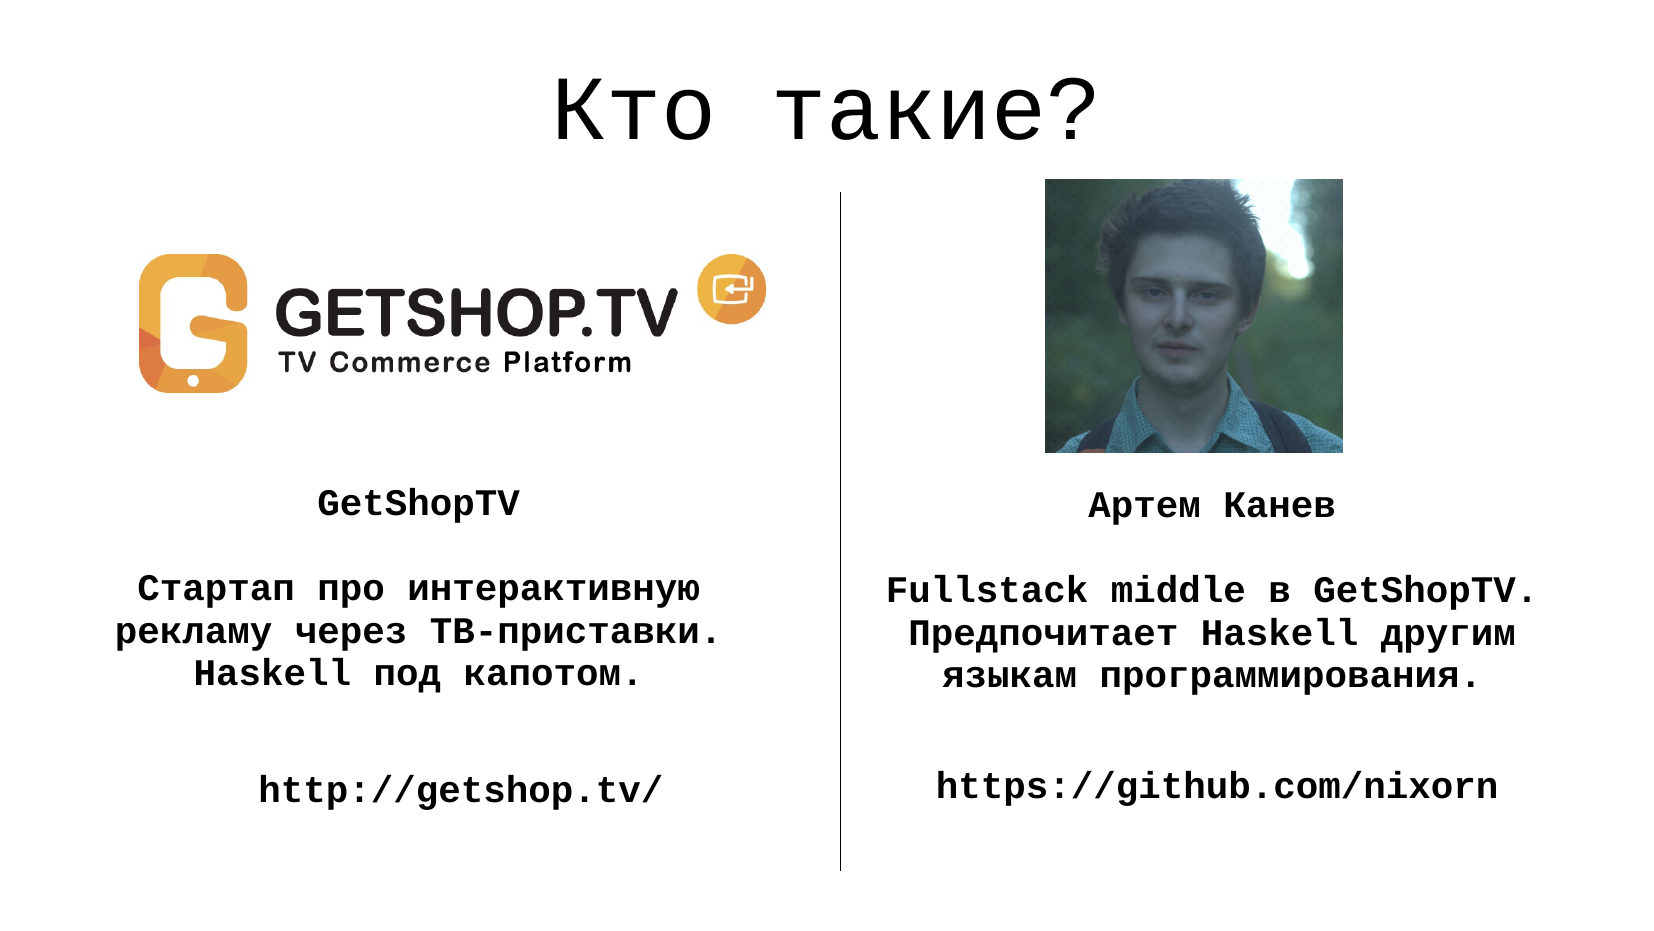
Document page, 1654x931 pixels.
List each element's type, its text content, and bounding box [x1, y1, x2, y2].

text_box Артем Канев Fullstack middle в GetShopTV. Предпочитает Haskell другим языкам программирования. [867, 479, 1557, 750]
title Кто такие? [82, 37, 1571, 193]
text_box https://github.com/nixorn [887, 759, 1548, 860]
text_box GetShopTV Cтартап про интерактивную рекламу через ТВ-приставки. Haskell под капотом. [40, 477, 798, 709]
picture [139, 254, 766, 393]
picture [1045, 179, 1343, 453]
text_box http://getshop.tv/ [130, 764, 791, 865]
